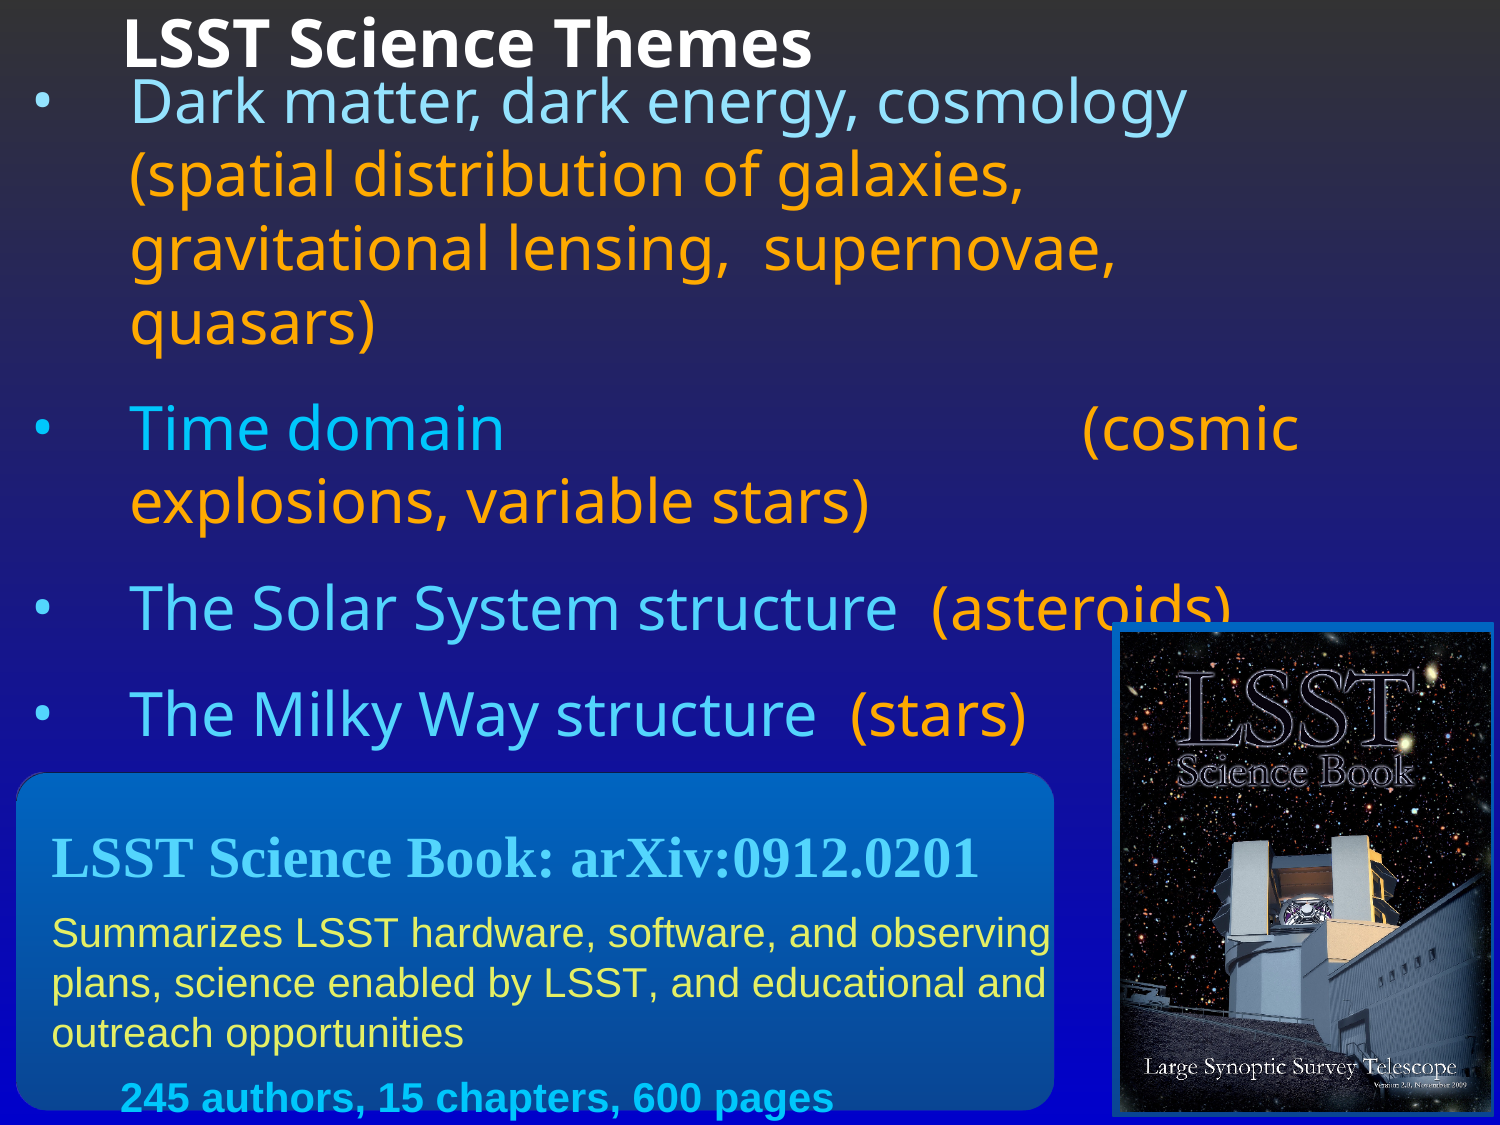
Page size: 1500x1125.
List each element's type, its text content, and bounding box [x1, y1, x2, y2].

text_box LSST Science Book: arXiv:0912.0201 Summarizes LSST hardware, software, and observing plans, science enabled by LSST, and educational and outreach opportunities 245 authors, 15 chapters, 600 pages [37, 802, 1142, 1125]
text_box [16, 772, 1055, 1109]
text_box [1112, 622, 1494, 1117]
list Dark matter, dark energy, cosmology (spatial distribution of galaxies, gravitational lensing, supernovae, quasars) Time domain (cosmic explosions, variable stars) The Solar System structure (asteroids) The Milky Way structure (stars) [0, 47, 1359, 763]
title LSST Science Themes [0, 0, 1071, 47]
picture [1114, 624, 1496, 1119]
